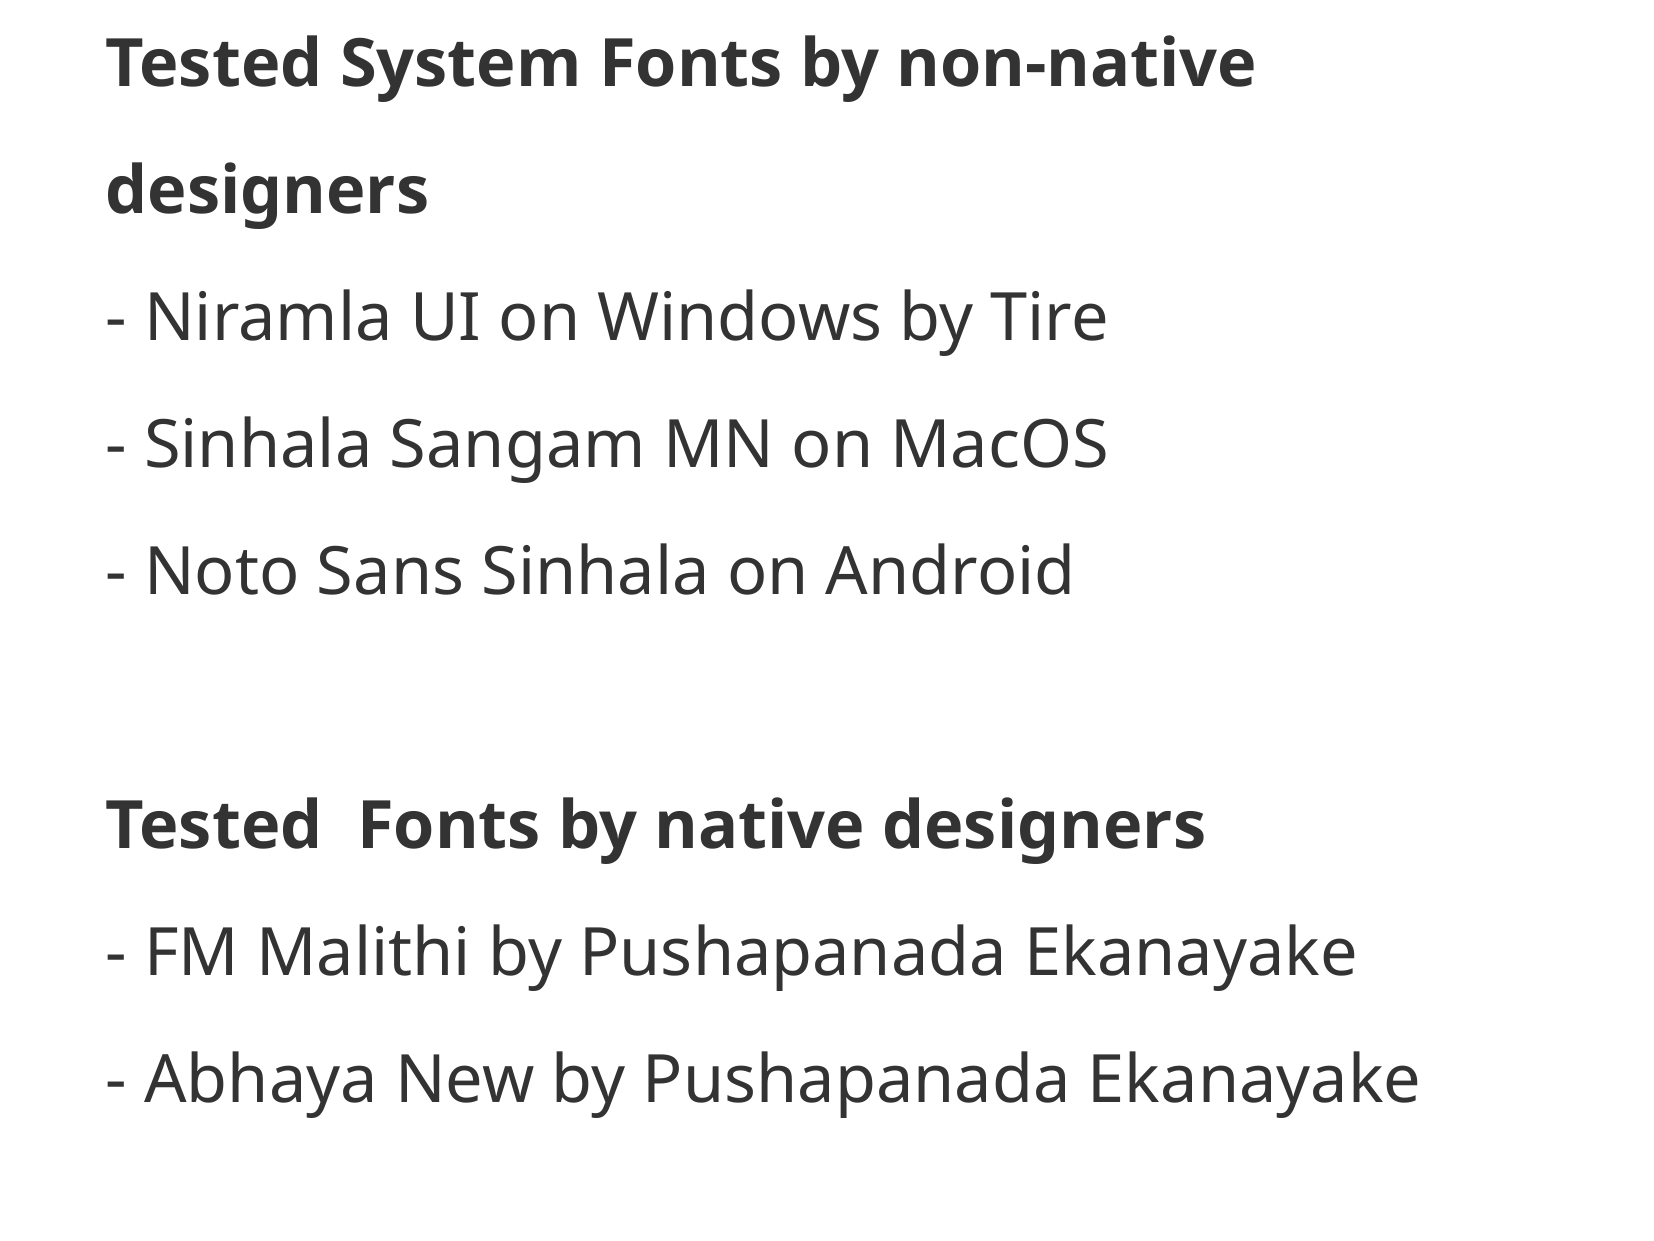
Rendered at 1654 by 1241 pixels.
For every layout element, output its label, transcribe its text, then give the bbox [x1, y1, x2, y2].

title Tested System Fonts by non-native designers - Niramla UI on Windows by Tire - Sinhala Sangam MN on MacOS - Noto Sans Sinhala on Android Tested Fonts by native designers - FM Malithi by Pushapanada Ekanayake - Abhaya New by Pushapanada Ekanayake [105, 120, 1594, 1071]
